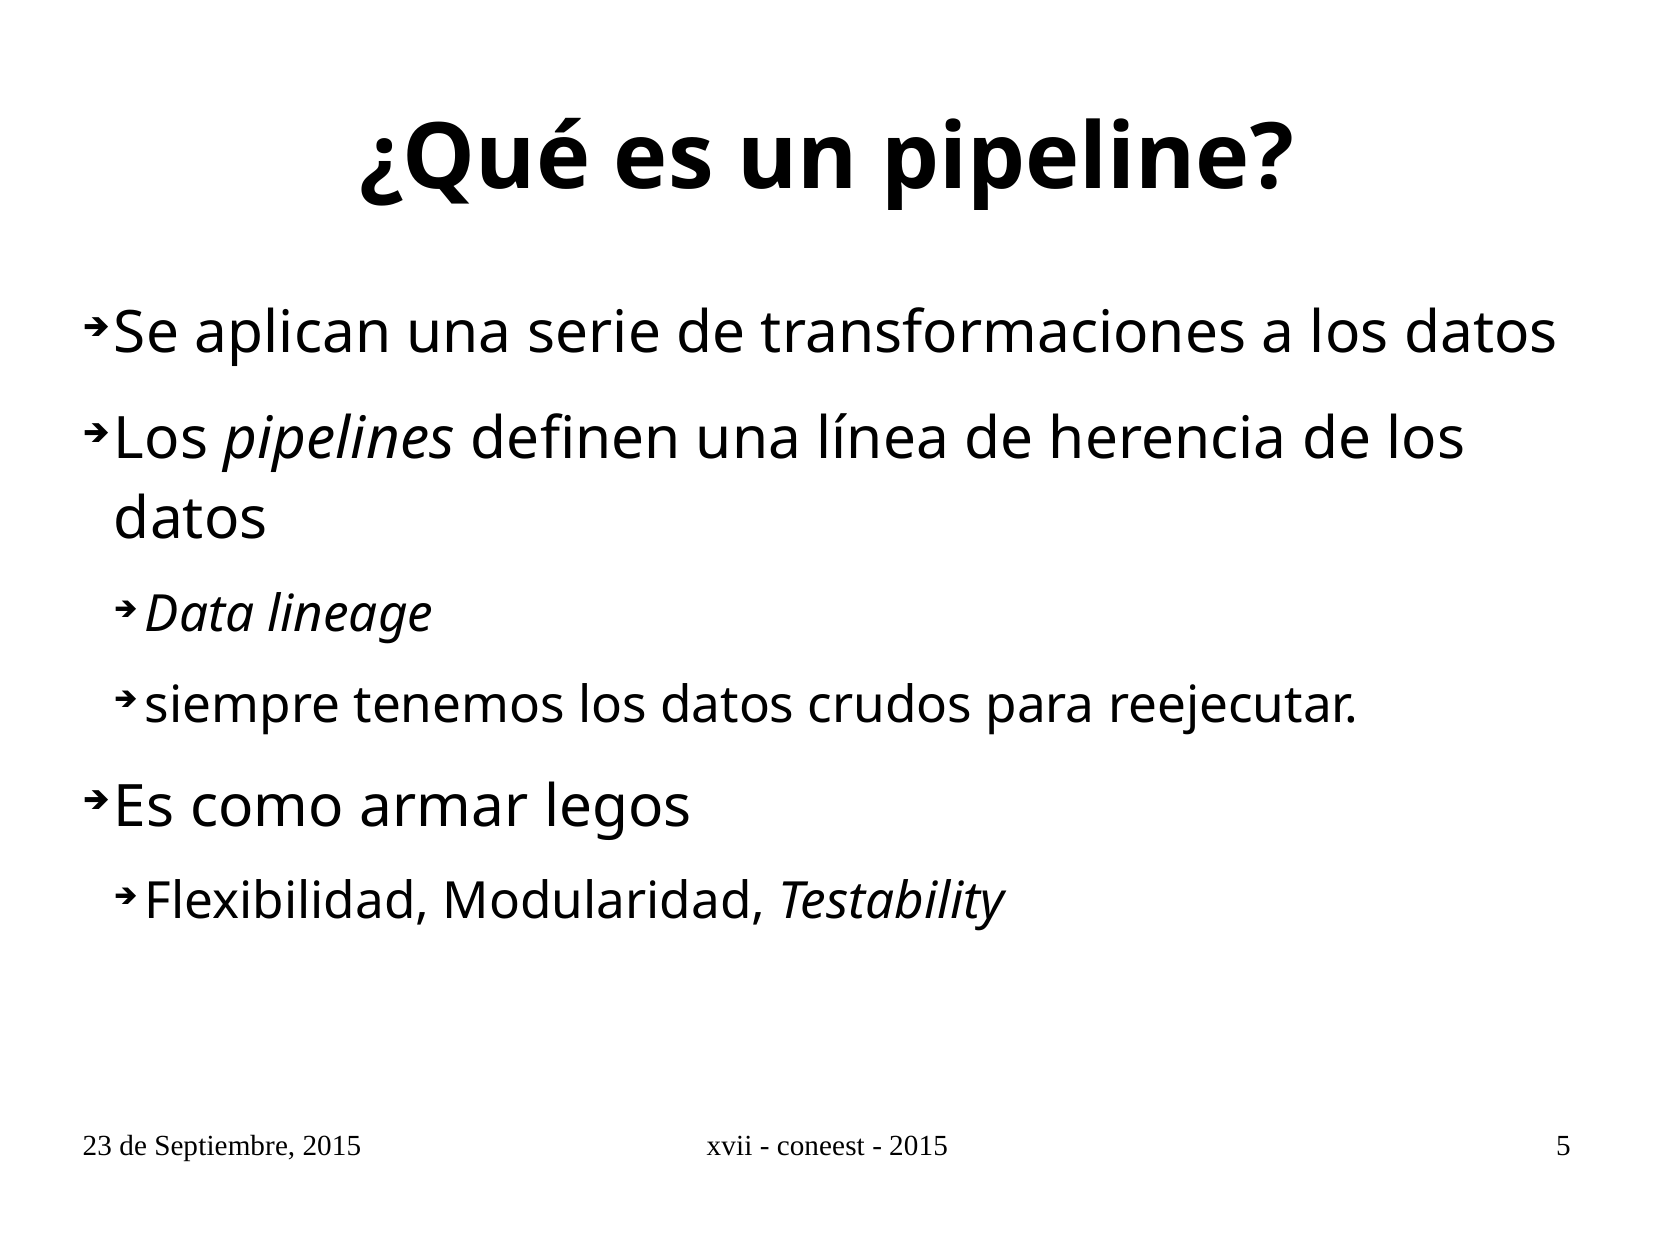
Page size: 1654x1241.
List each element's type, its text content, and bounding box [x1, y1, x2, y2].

title ¿Qué es un pipeline? [82, 49, 1571, 257]
list Se aplican una serie de transformaciones a los datos Los pipelines definen una línea de herencia de los datos Data lineage siempre tenemos los datos crudos para reejecutar. Es como armar legos Flexibilidad, Modularidad, Testability [82, 290, 1571, 1010]
